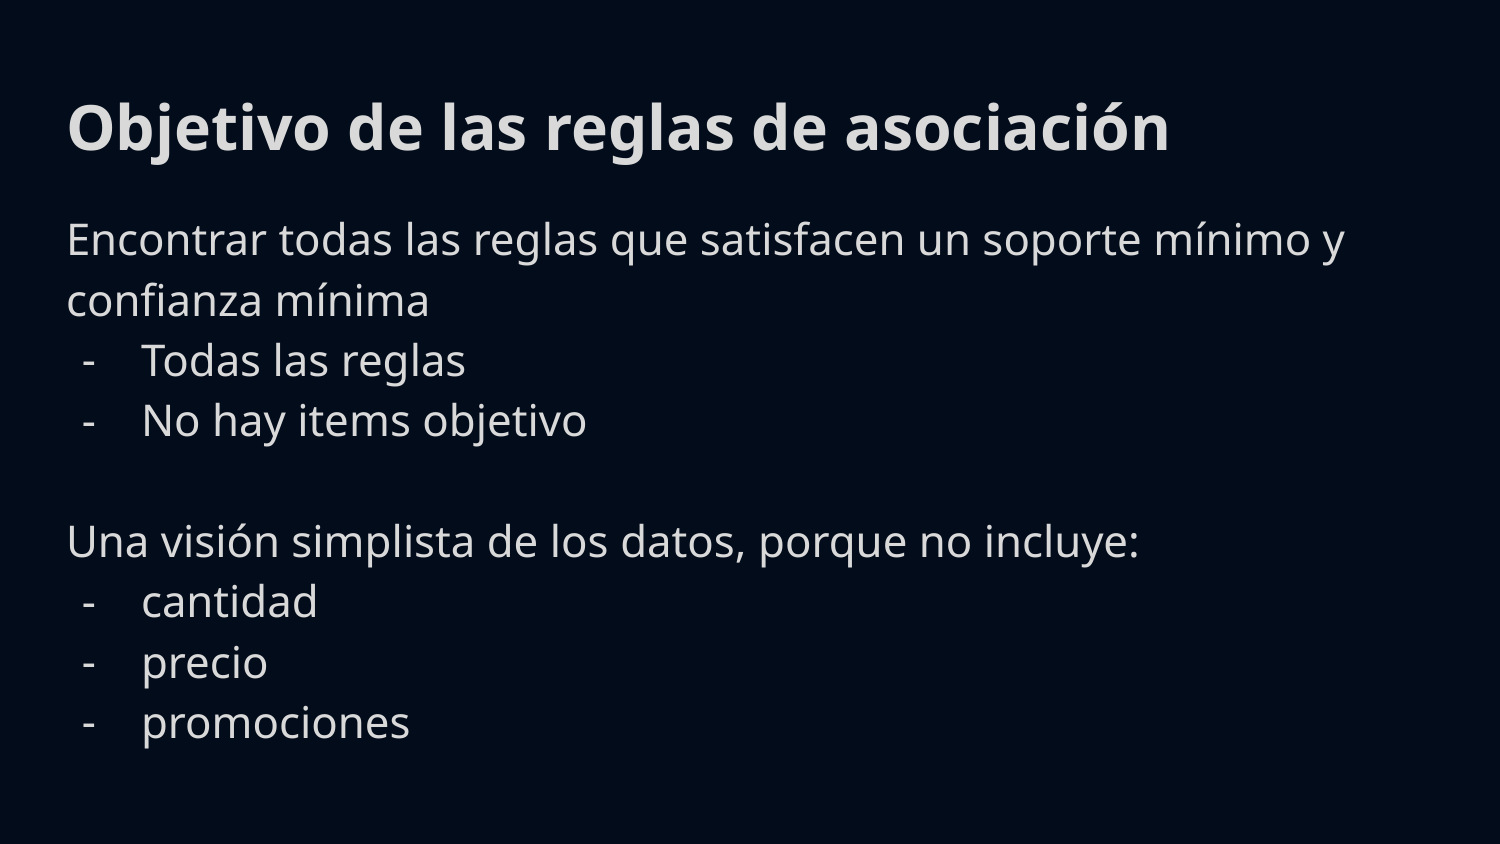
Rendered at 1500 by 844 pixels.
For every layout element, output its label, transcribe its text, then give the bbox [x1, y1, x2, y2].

list Encontrar todas las reglas que satisfacen un soporte mínimo y confianza mínima Todas las reglas No hay items objetivo Una visión simplista de los datos, porque no incluye: cantidad precio promociones [51, 189, 1449, 750]
title Objetivo de las reglas de asociación [51, 72, 1449, 167]
